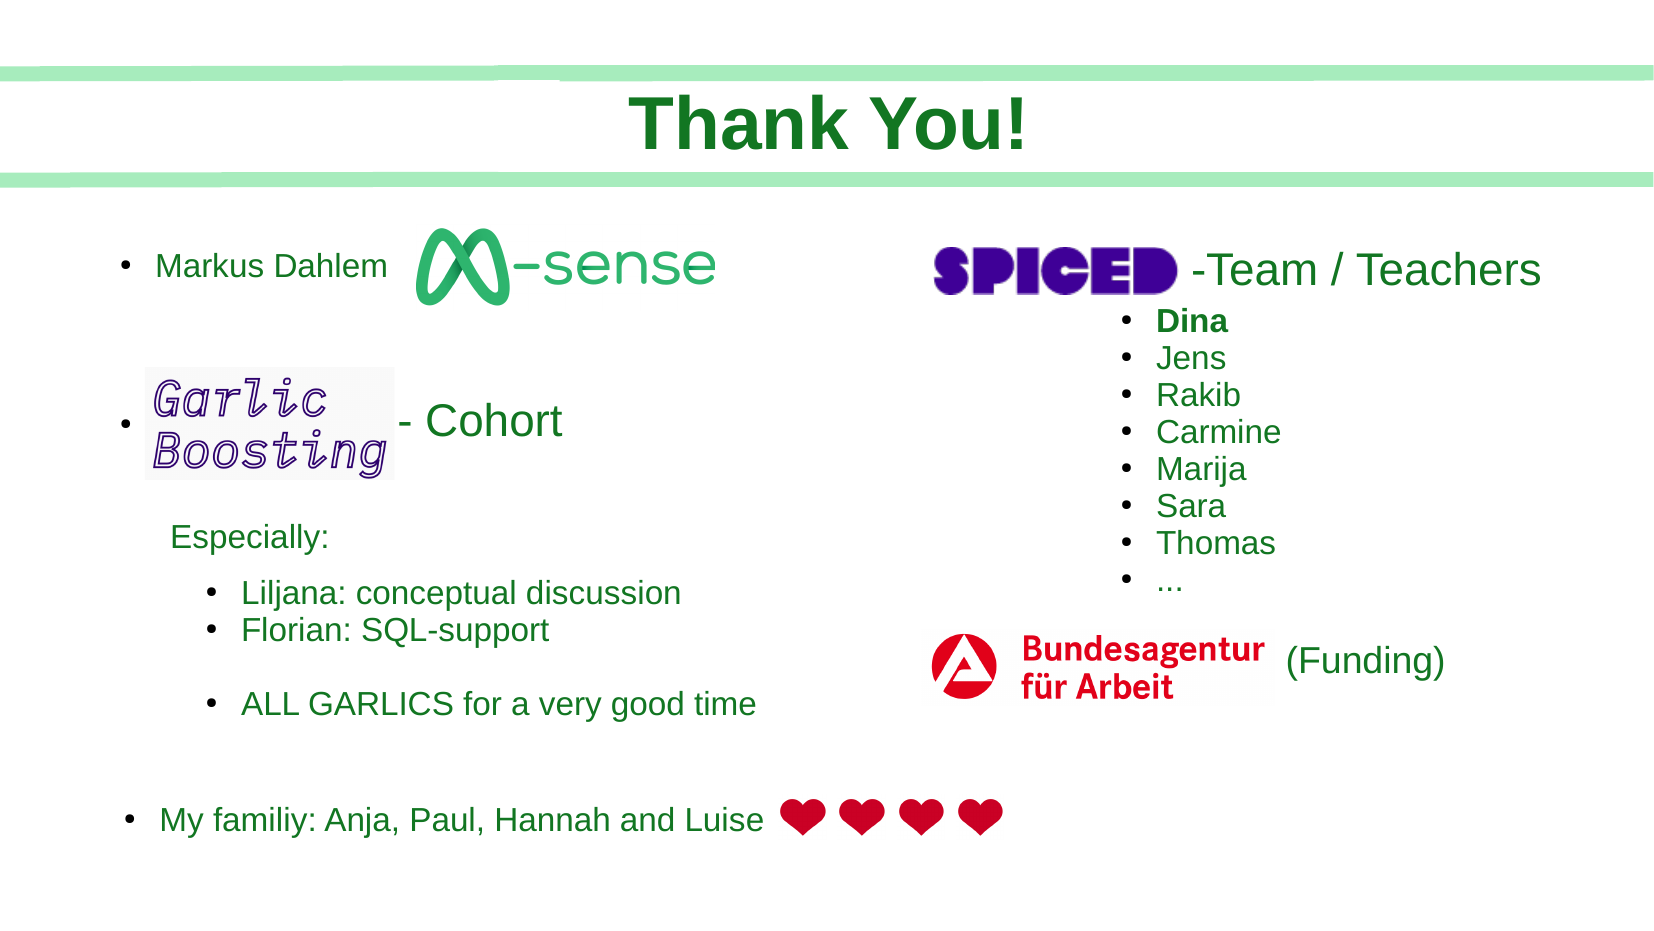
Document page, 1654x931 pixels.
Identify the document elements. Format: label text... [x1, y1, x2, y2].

text_box Dina Jens Rakib Carmine Marija Sara Thomas ... [1035, 295, 1531, 607]
text_box My familiy: Anja, Paul, Hannah and Luise [109, 794, 901, 883]
text_box Especially: Liljana: conceptual discussion Florian: SQL-support ALL GARLICS for a very good time [120, 511, 886, 731]
picture [416, 224, 715, 311]
text_box [105, 399, 271, 452]
text_box (Funding) [1270, 631, 1473, 731]
text_box -Team / Teachers [1176, 236, 1627, 354]
picture [897, 794, 945, 841]
picture [933, 247, 1179, 295]
picture [837, 794, 886, 841]
text_box - Cohort [382, 387, 708, 454]
text_box Markus Dahlem [105, 239, 416, 292]
picture [778, 794, 827, 841]
picture [144, 367, 395, 480]
text_box Thank You! [56, 80, 1602, 172]
picture [921, 629, 1275, 706]
picture [956, 794, 1004, 841]
